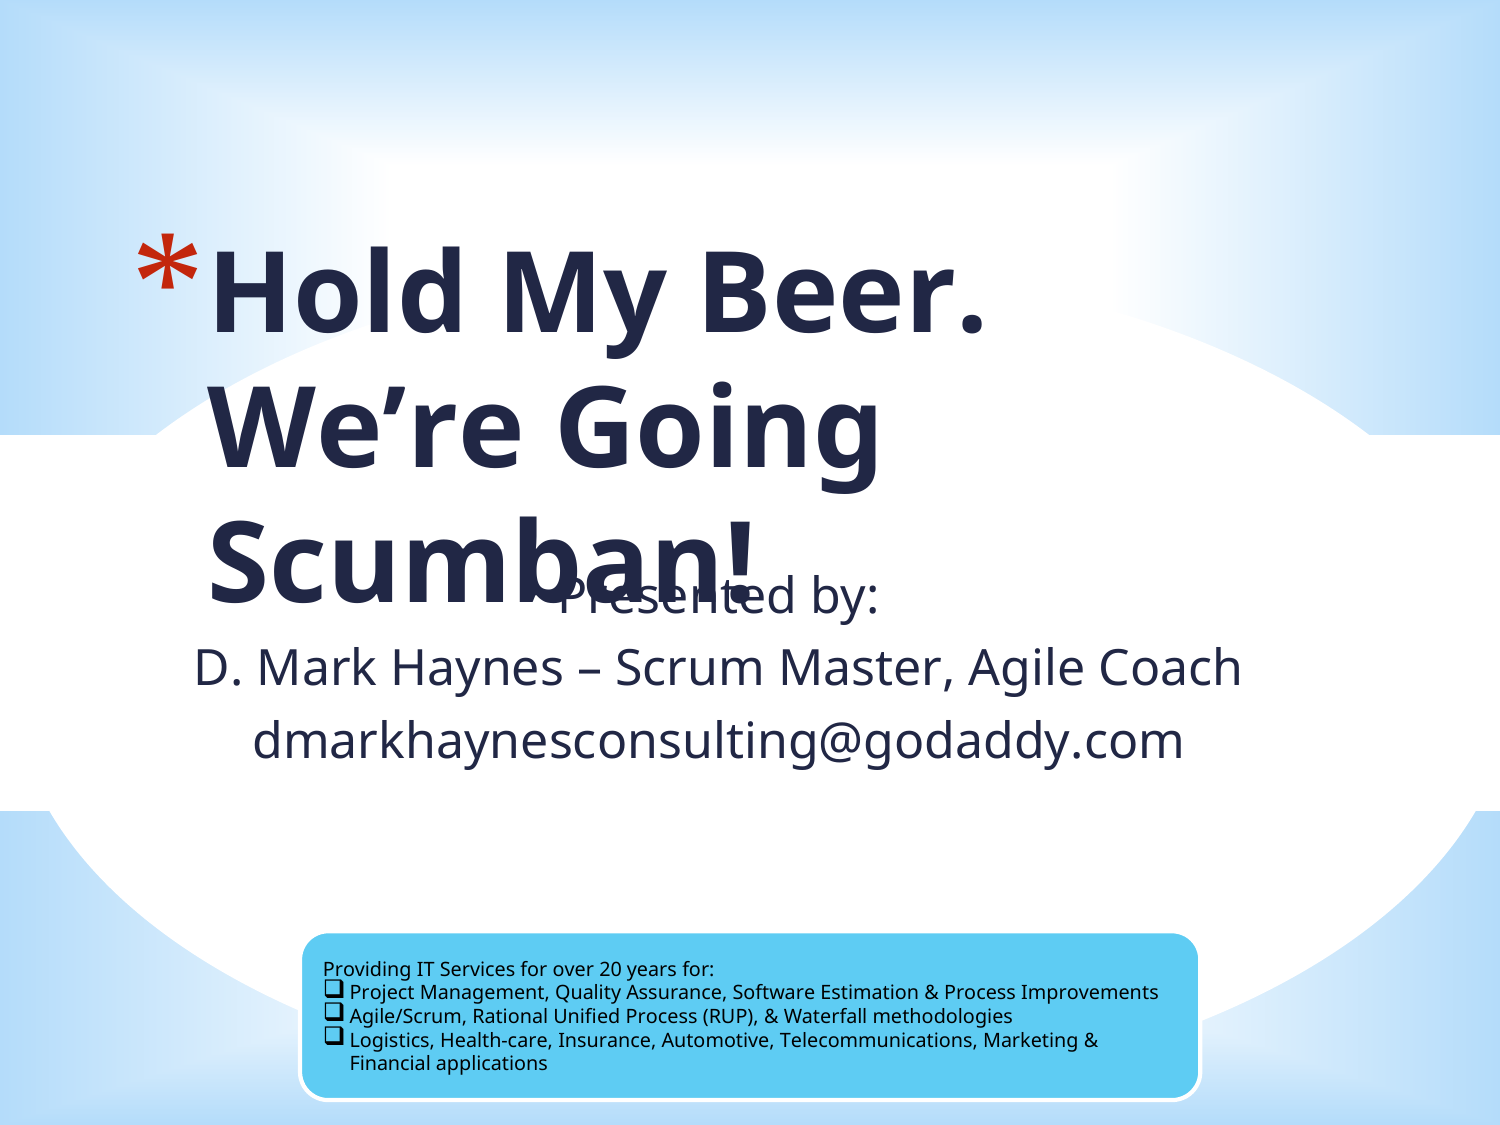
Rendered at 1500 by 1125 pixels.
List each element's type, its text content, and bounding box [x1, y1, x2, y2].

text_box Providing IT Services for over 20 years for: Project Management, Quality Assurance, Software Estimation & Process Improvements Agile/Scrum, Rational Unified Process (RUP), & Waterfall methodologies Logistics, Health-care, Insurance, Automotive, Telecommunications, Marketing & Financial applications [300, 931, 1201, 1101]
text_box , [12, 421, 1500, 1022]
subtitle Presented by: D. Mark Haynes – Scrum Master, Agile Coach dmarkhaynesconsulting@godaddy.com [87, 562, 1351, 775]
text_box [0, 0, 1500, 1125]
title Hold My Beer. We’re Going Scumban! [87, 212, 1351, 507]
